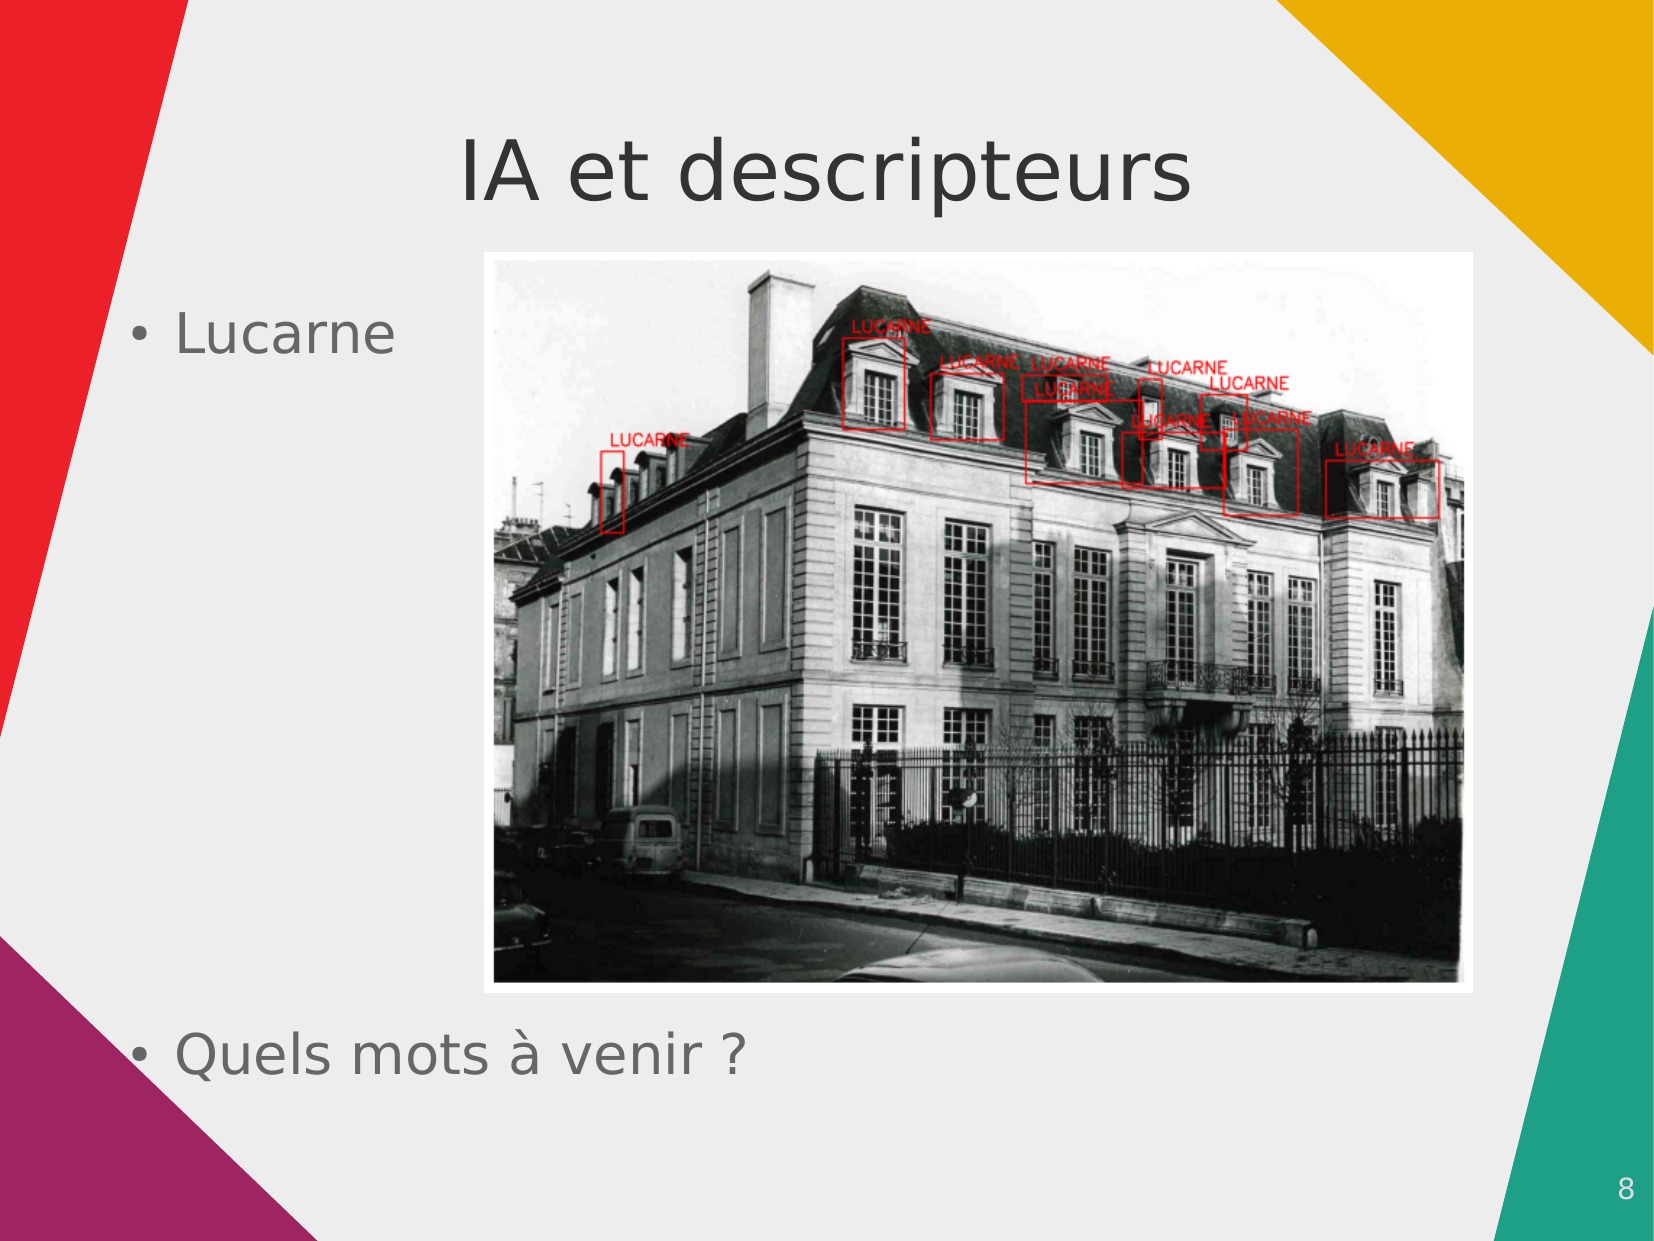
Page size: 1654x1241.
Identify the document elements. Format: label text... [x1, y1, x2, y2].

title IA et descripteurs [114, 73, 1539, 271]
picture [484, 252, 1473, 993]
list Lucarne Quels mots à venir ? [114, 302, 1539, 1099]
